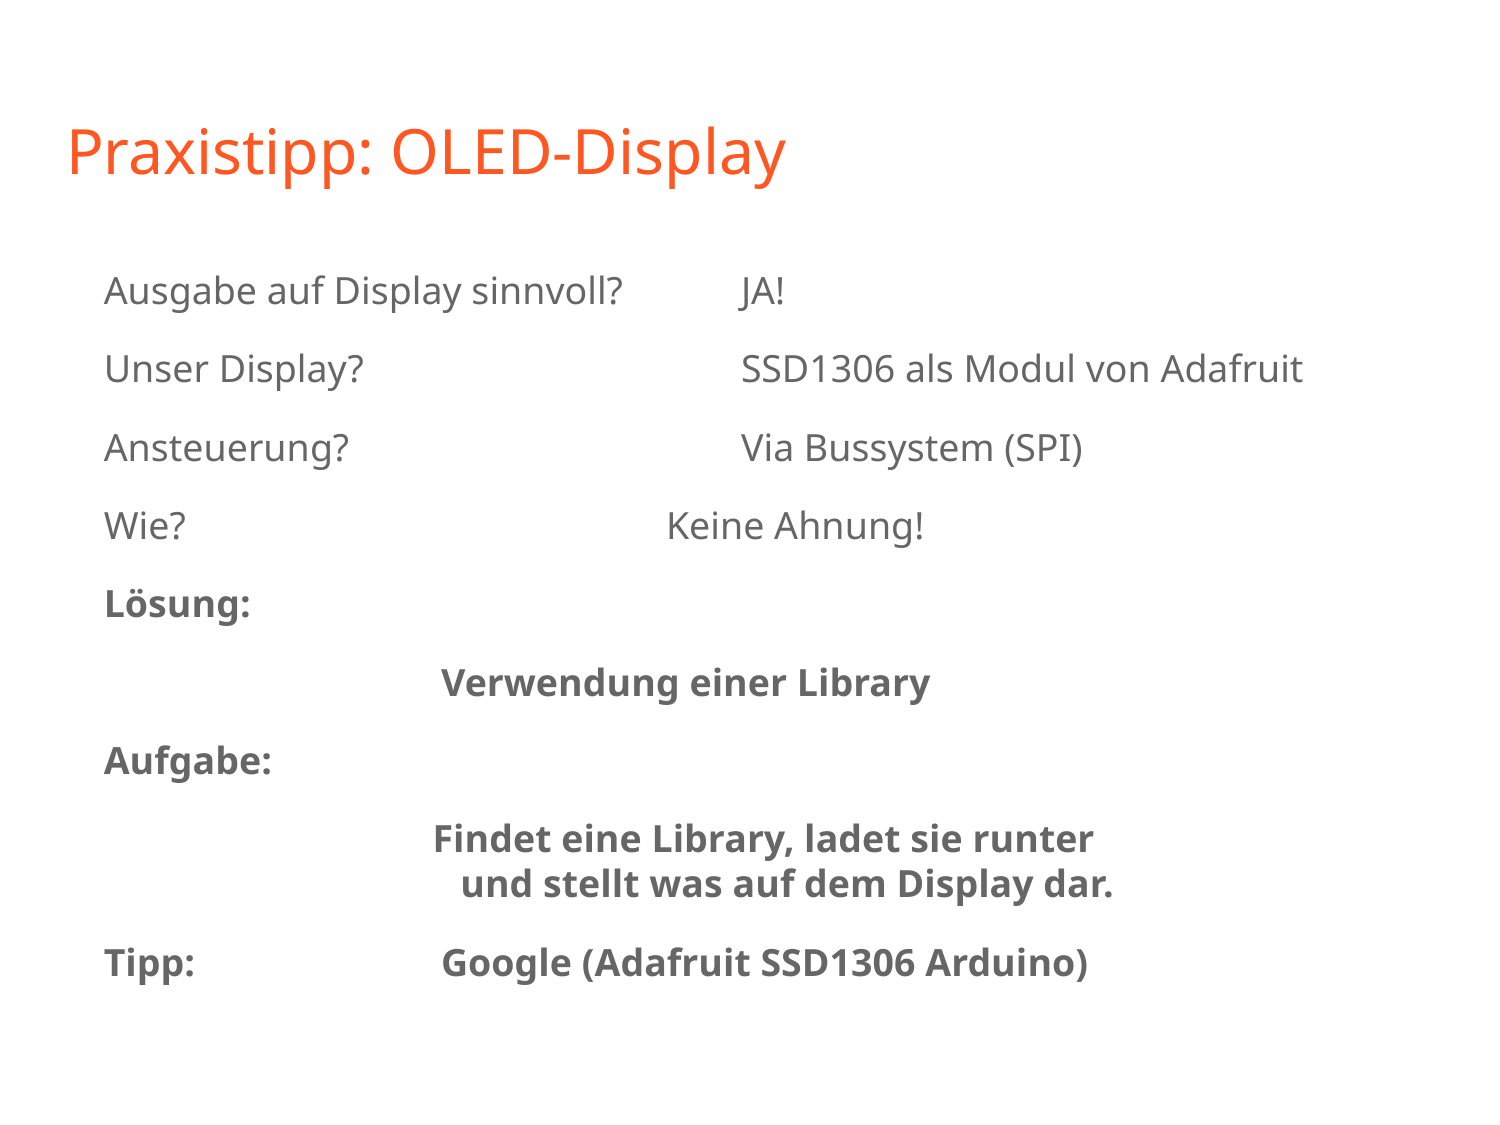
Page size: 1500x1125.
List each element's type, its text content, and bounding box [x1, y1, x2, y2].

title Praxistipp: OLED-Display [51, 97, 1449, 223]
list Ausgabe auf Display sinnvoll? JA! Unser Display? SSD1306 als Modul von Adafruit Ansteuerung? Via Bussystem (SPI) Wie? Keine Ahnung! Lösung: Verwendung einer Library Aufgabe: Findet eine Library, ladet sie runter und stellt was auf dem Display dar. Tipp: Google (Adafruit SSD1306 Arduino) [51, 252, 1449, 1000]
